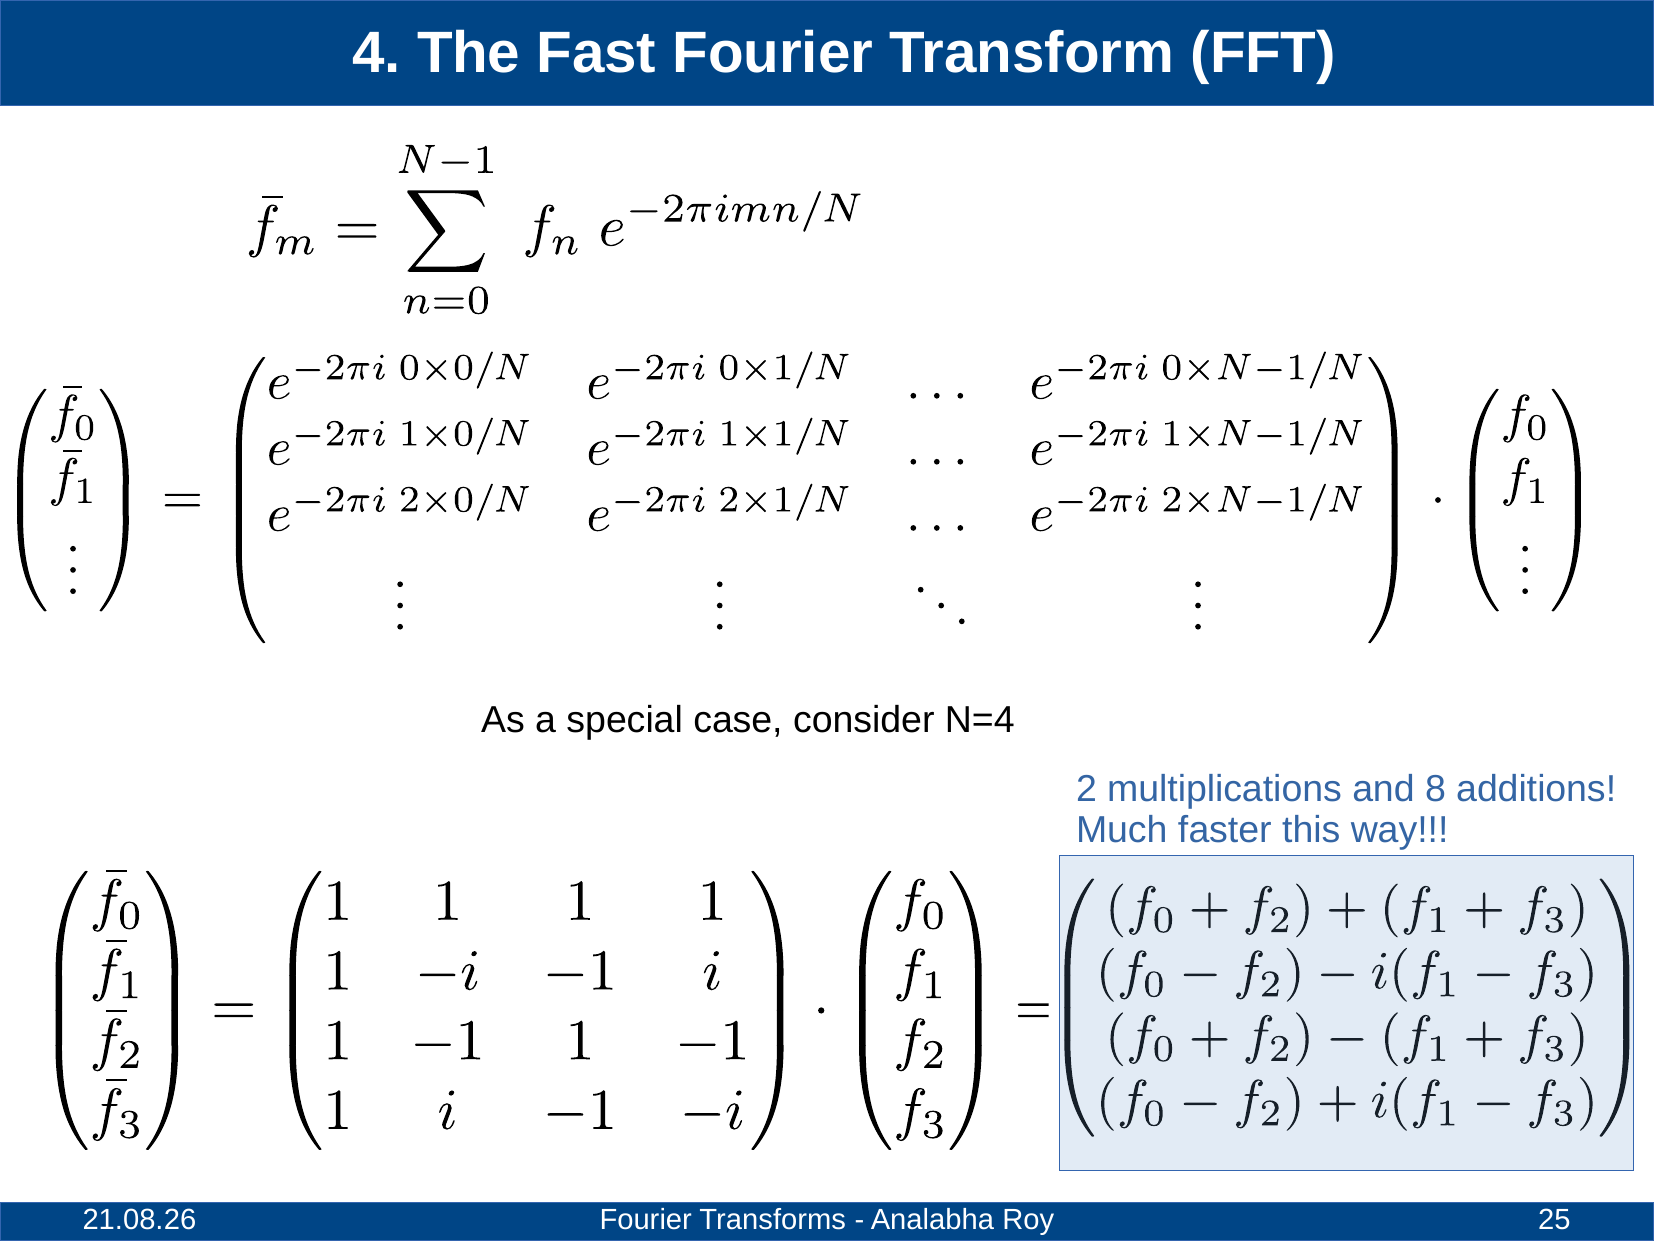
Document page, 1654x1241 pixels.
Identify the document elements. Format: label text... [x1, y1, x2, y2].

text_box As a special case, consider N=4 [466, 691, 1030, 749]
text_box [245, 144, 863, 315]
title 4. The Fast Fourier Transform (FFT) [0, 0, 1654, 106]
text_box 2 multiplications and 8 additions! Much faster this way!!! [1061, 759, 1642, 859]
text_box [1, 351, 1597, 644]
text_box [38, 855, 1646, 1171]
